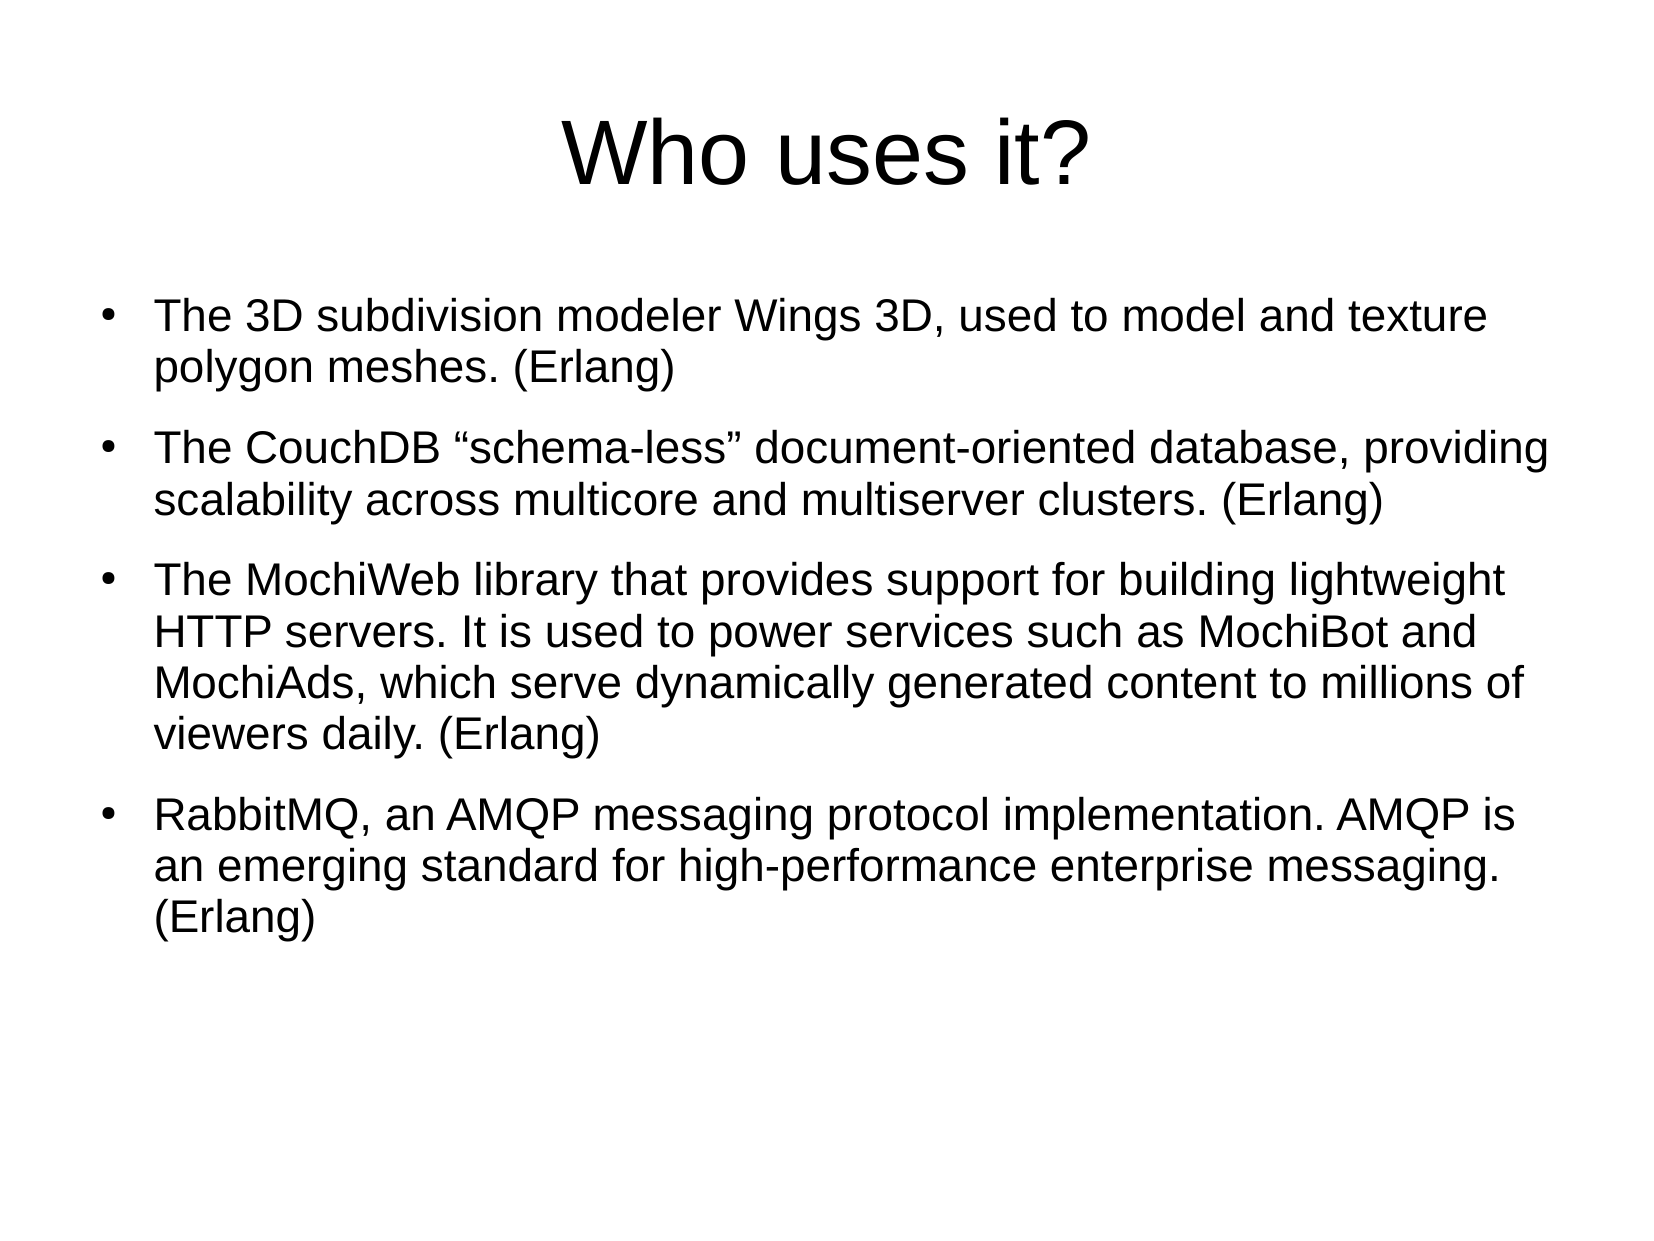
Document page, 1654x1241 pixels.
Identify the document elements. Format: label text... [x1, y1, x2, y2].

list The 3D subdivision modeler Wings 3D, used to model and texture polygon meshes. (Erlang) The CouchDB “schema-less” document-oriented database, providing scalability across multicore and multiserver clusters. (Erlang) The MochiWeb library that provides support for building lightweight HTTP servers. It is used to power services such as MochiBot and MochiAds, which serve dynamically generated content to millions of viewers daily. (Erlang) RabbitMQ, an AMQP messaging protocol implementation. AMQP is an emerging standard for high-performance enterprise messaging. (Erlang) [82, 290, 1571, 1109]
title Who uses it? [82, 49, 1571, 257]
